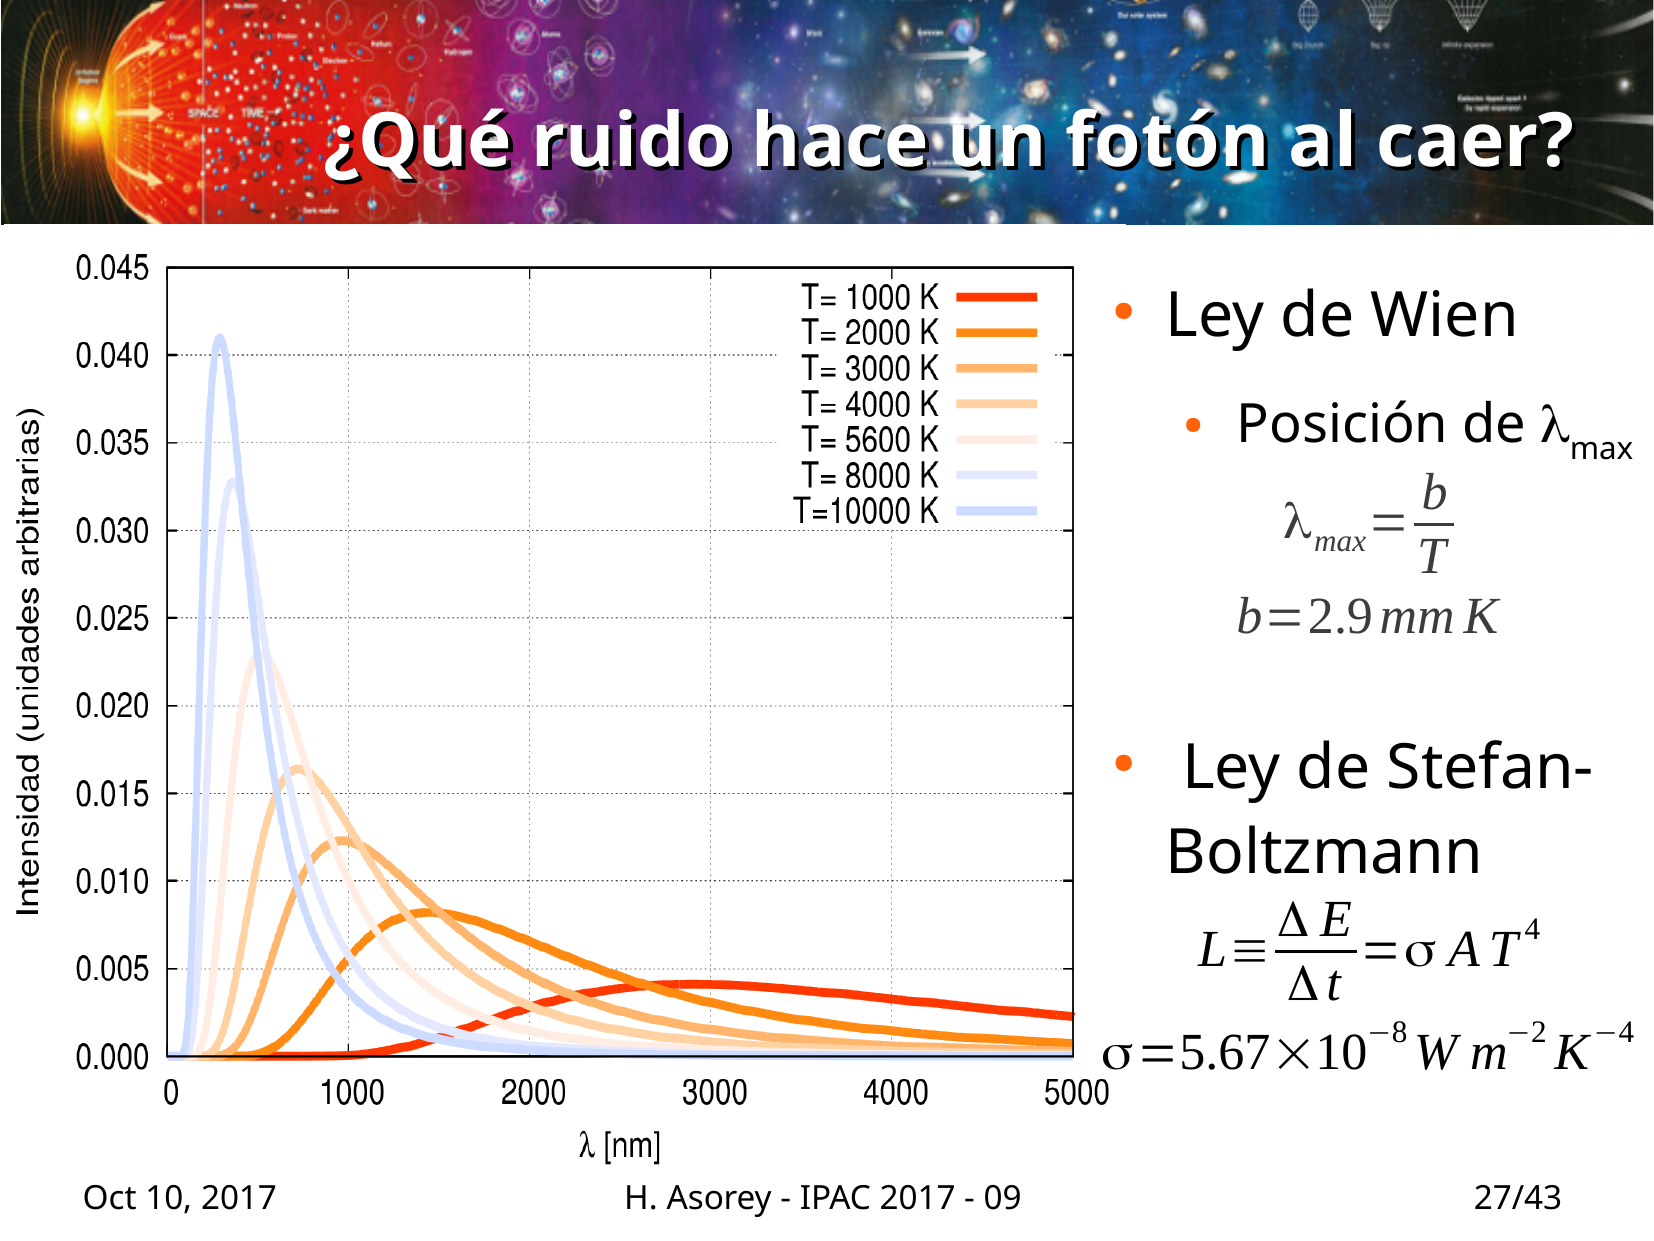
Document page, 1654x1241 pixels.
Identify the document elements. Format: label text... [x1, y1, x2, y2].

picture [1, 0, 1654, 1171]
chart [1095, 889, 1642, 1081]
title ¿Qué ruido hace un fotón al caer? [86, 49, 1576, 226]
chart [1230, 462, 1509, 646]
list Ley de Wien Posición de lmax Ley de Stefan-Boltzmann [1095, 270, 1643, 1171]
